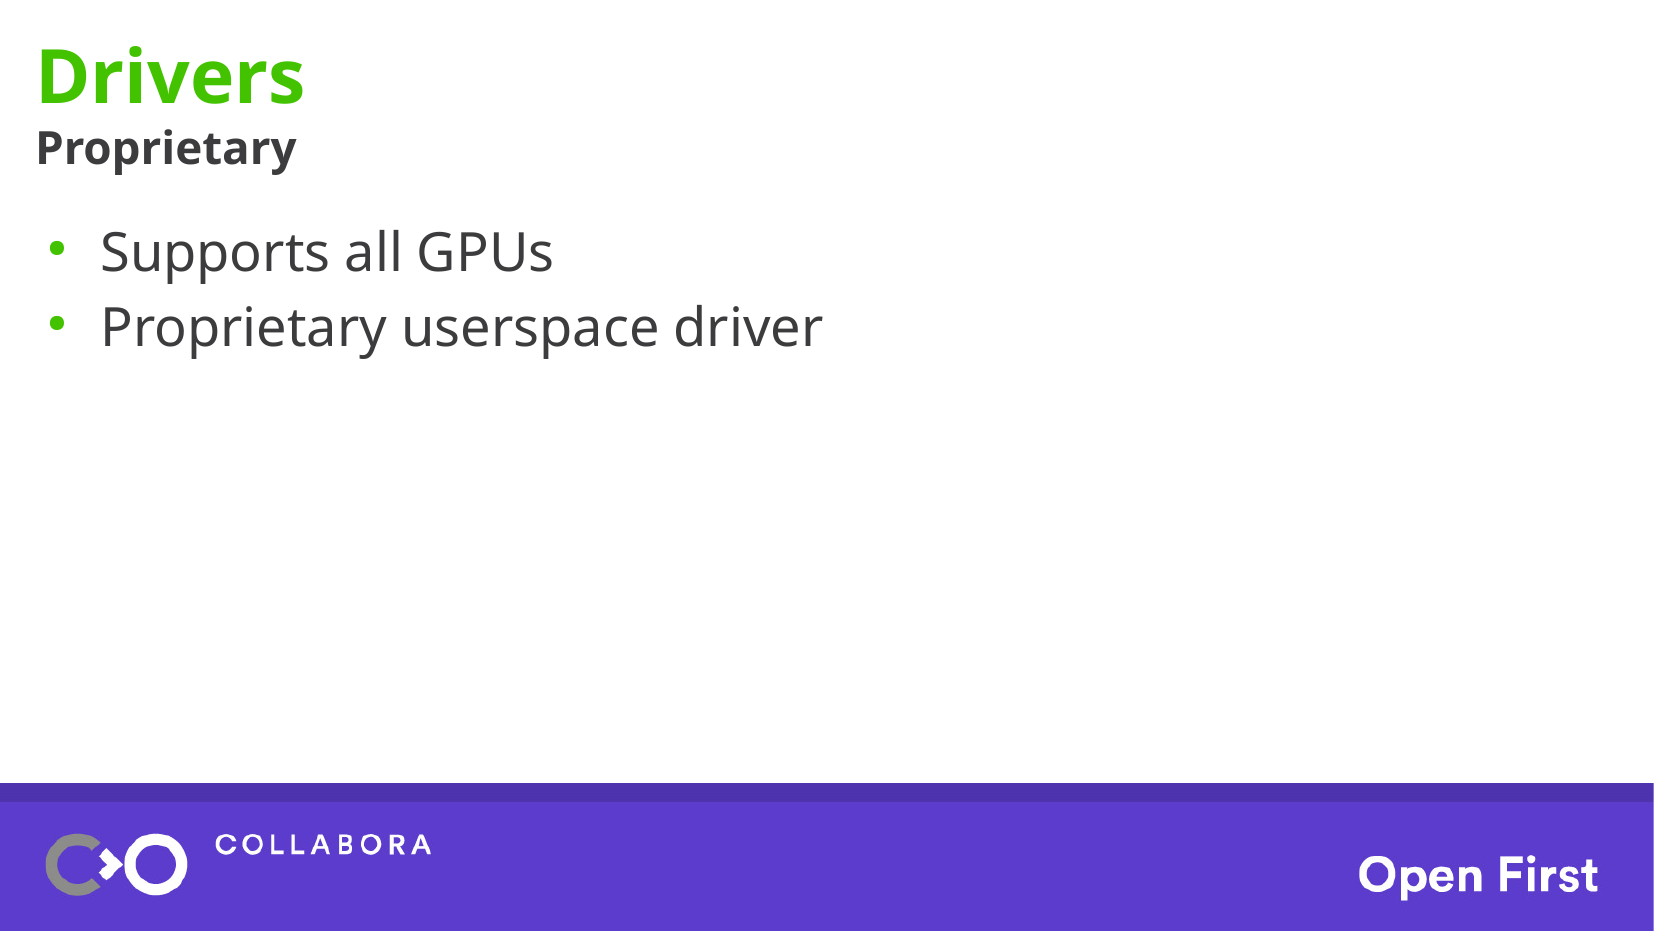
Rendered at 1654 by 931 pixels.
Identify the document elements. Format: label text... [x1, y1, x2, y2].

list Supports all GPUs Proprietary userspace driver [29, 207, 1602, 851]
title Drivers Proprietary [35, 28, 1608, 193]
picture [0, 0, 1654, 931]
